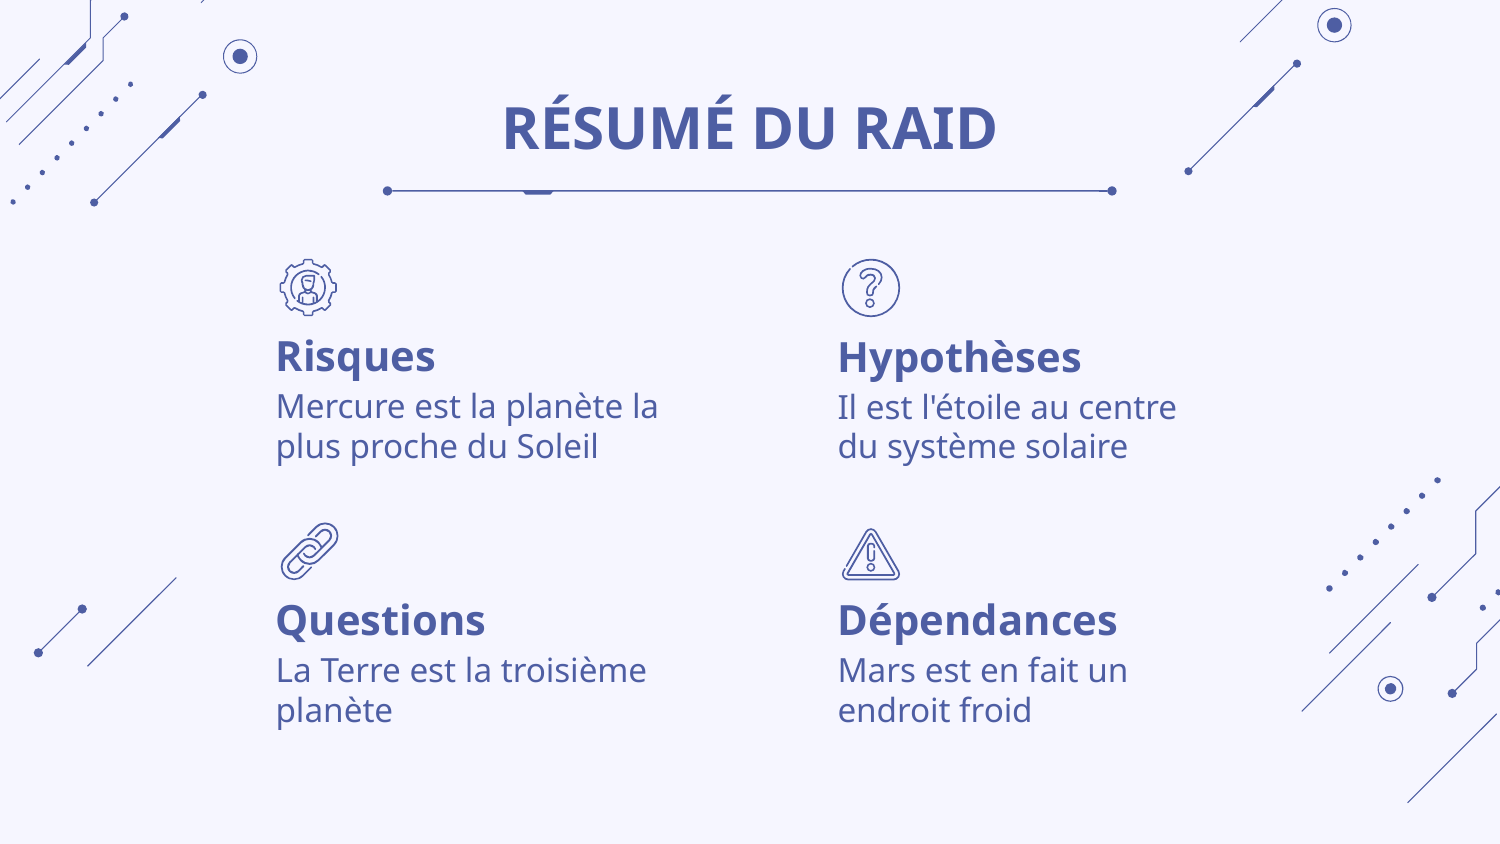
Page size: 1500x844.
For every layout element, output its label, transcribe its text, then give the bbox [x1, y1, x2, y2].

text_box [280, 522, 339, 581]
text_box [841, 528, 901, 581]
text_box [1184, 59, 1302, 176]
subtitle Dépendances [822, 594, 1240, 650]
subtitle Mars est en fait un endroit froid [822, 650, 1240, 736]
title RÉSUMÉ DU RAID [128, 91, 1372, 186]
subtitle La Terre est la troisième planète [260, 650, 678, 736]
text_box [279, 258, 337, 317]
text_box [382, 186, 393, 196]
subtitle Questions [260, 594, 678, 650]
subtitle Mercure est la planète la plus proche du Soleil [260, 386, 678, 471]
text_box [1107, 186, 1117, 196]
text_box [1317, 7, 1352, 43]
subtitle Il est l'étoile au centre du système solaire [822, 386, 1240, 472]
subtitle Hypothèses [822, 330, 1240, 386]
text_box [841, 258, 901, 318]
subtitle Risques [260, 329, 678, 386]
text_box [1239, 0, 1283, 43]
